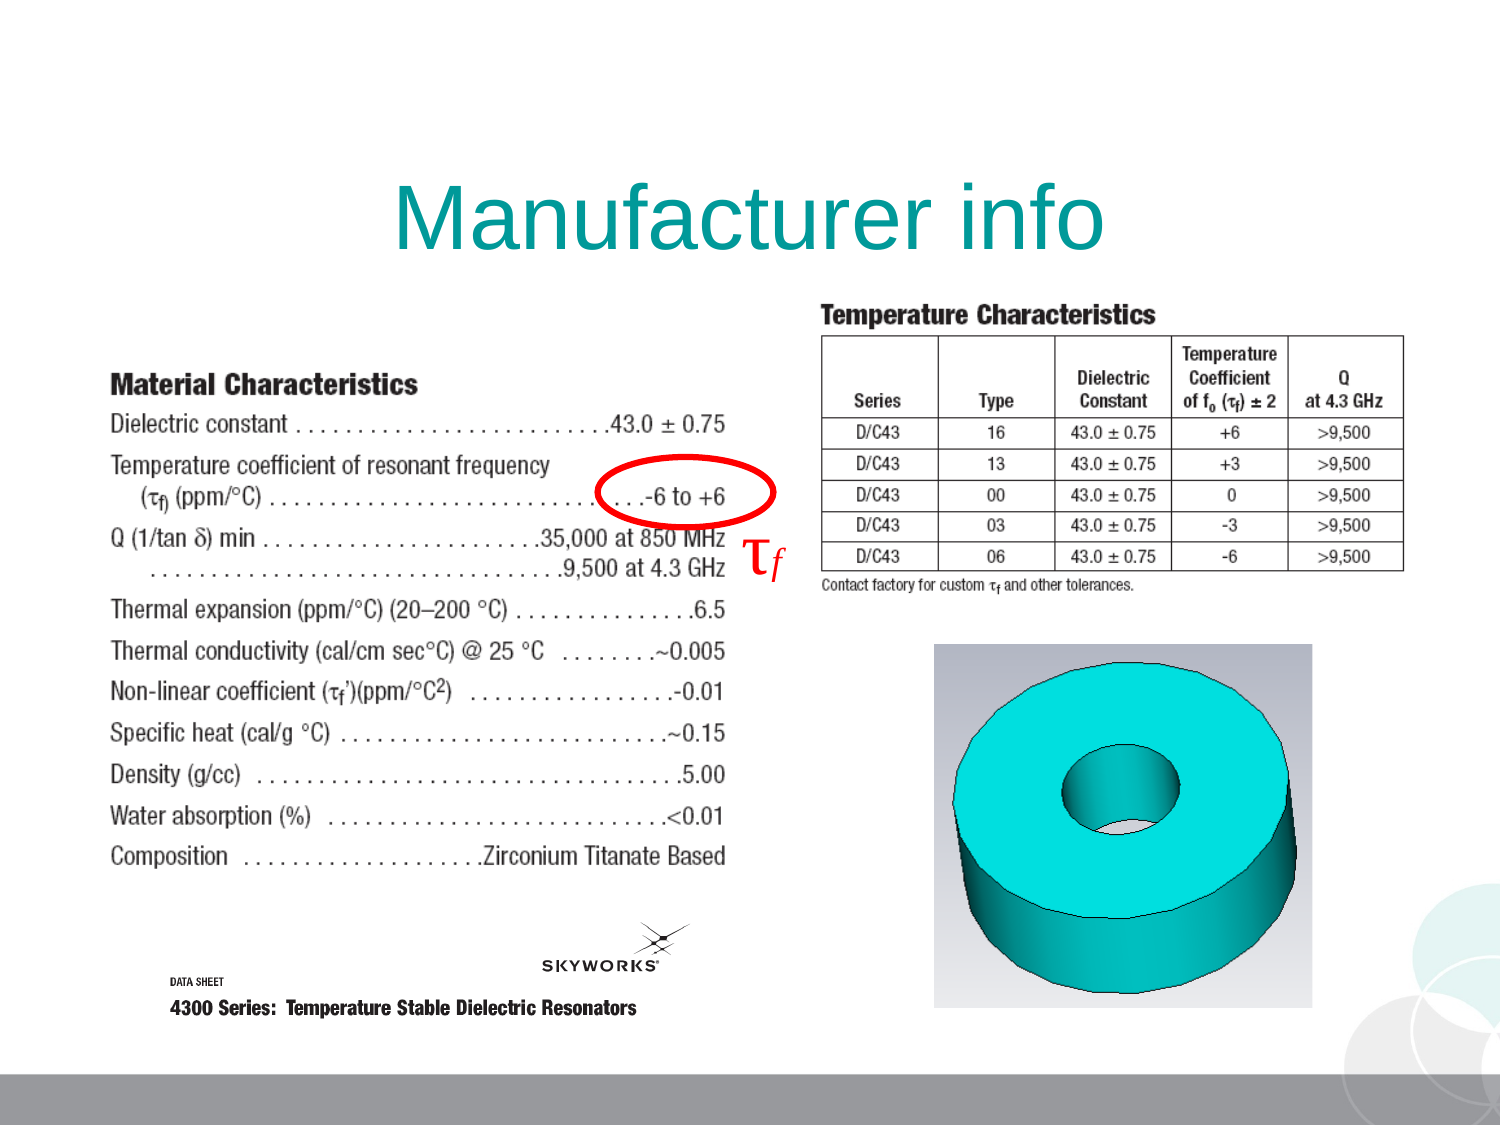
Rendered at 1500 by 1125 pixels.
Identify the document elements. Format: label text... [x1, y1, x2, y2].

title Manufacturer info [62, 137, 1438, 288]
text_box τf [726, 491, 809, 598]
picture [796, 292, 1427, 610]
picture [601, 461, 765, 524]
picture [0, 351, 1500, 1125]
